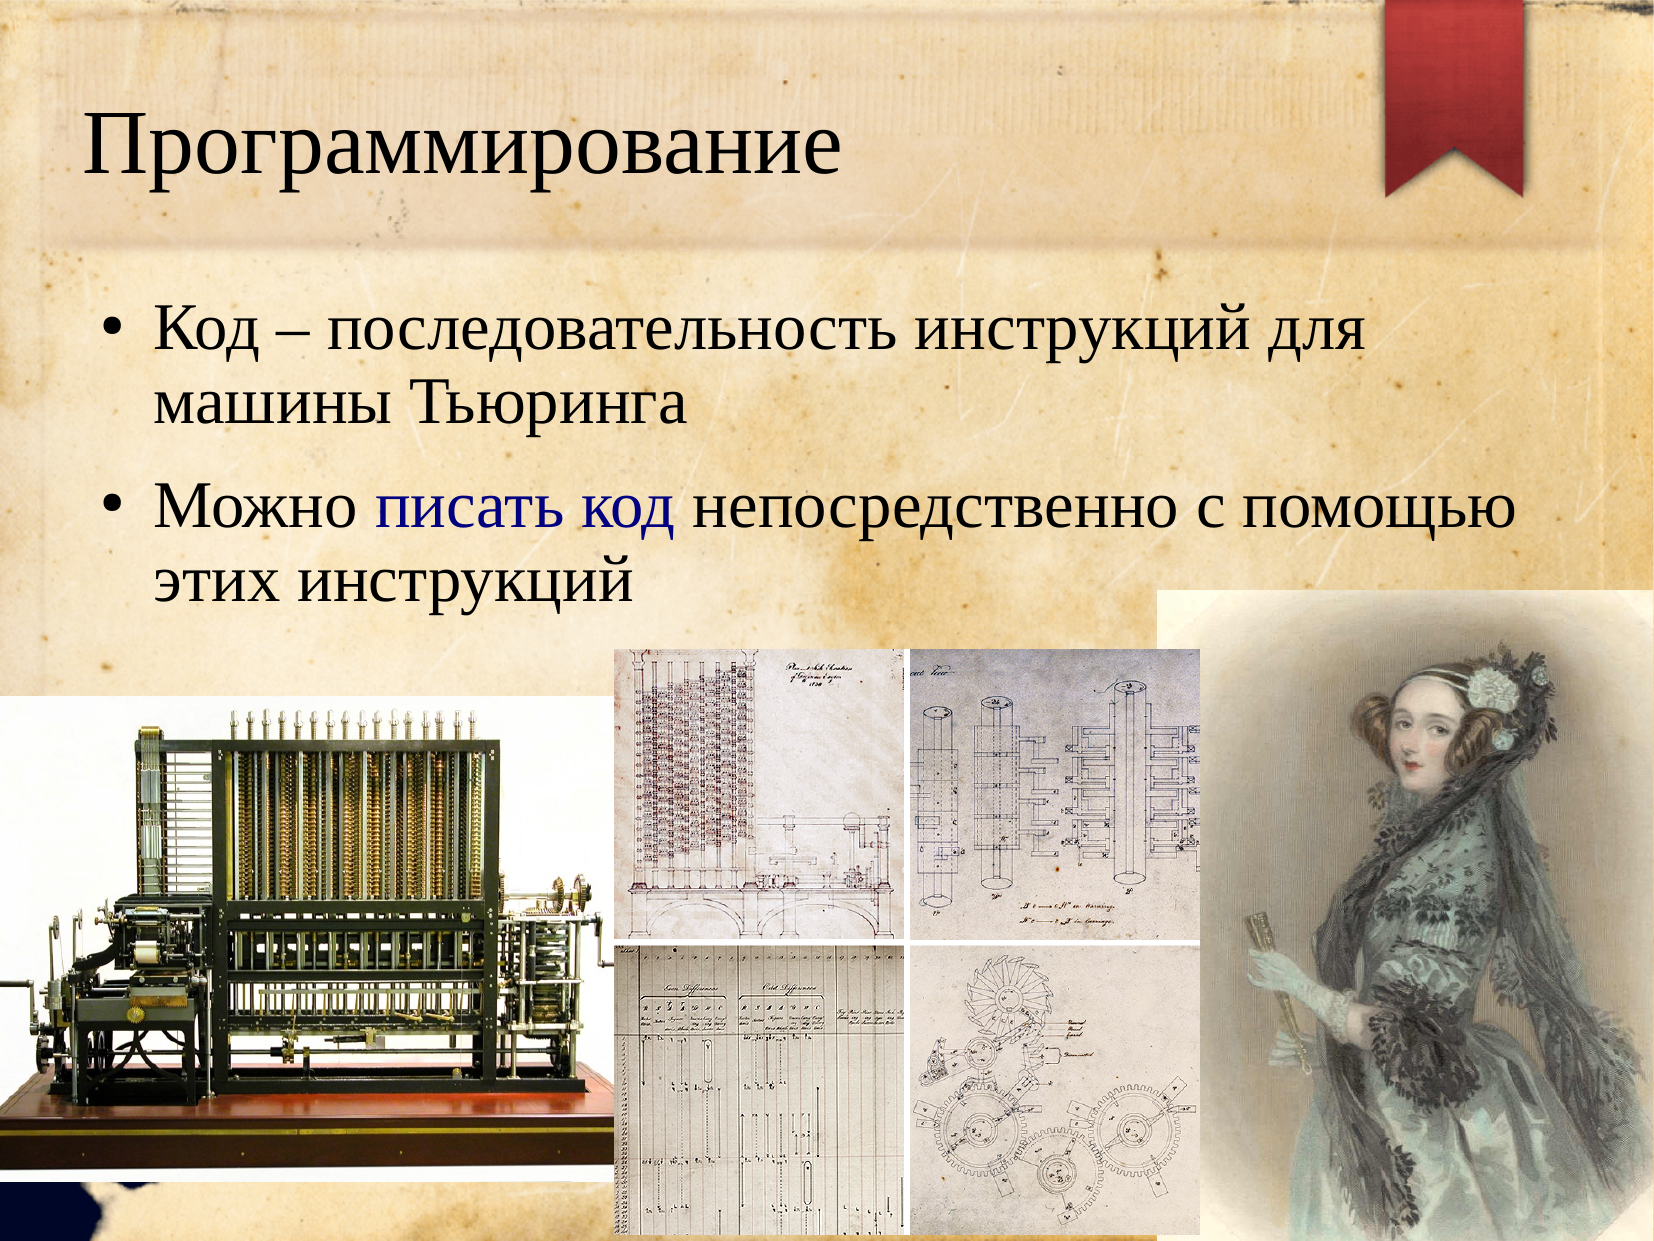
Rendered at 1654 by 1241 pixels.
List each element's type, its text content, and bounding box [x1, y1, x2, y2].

picture [0, 0, 1654, 1241]
list Код – последовательность инструкций для машины Тьюринга Можно писать код непосредственно с помощью этих инструкций [82, 290, 1538, 696]
title Программирование [82, 49, 1347, 237]
